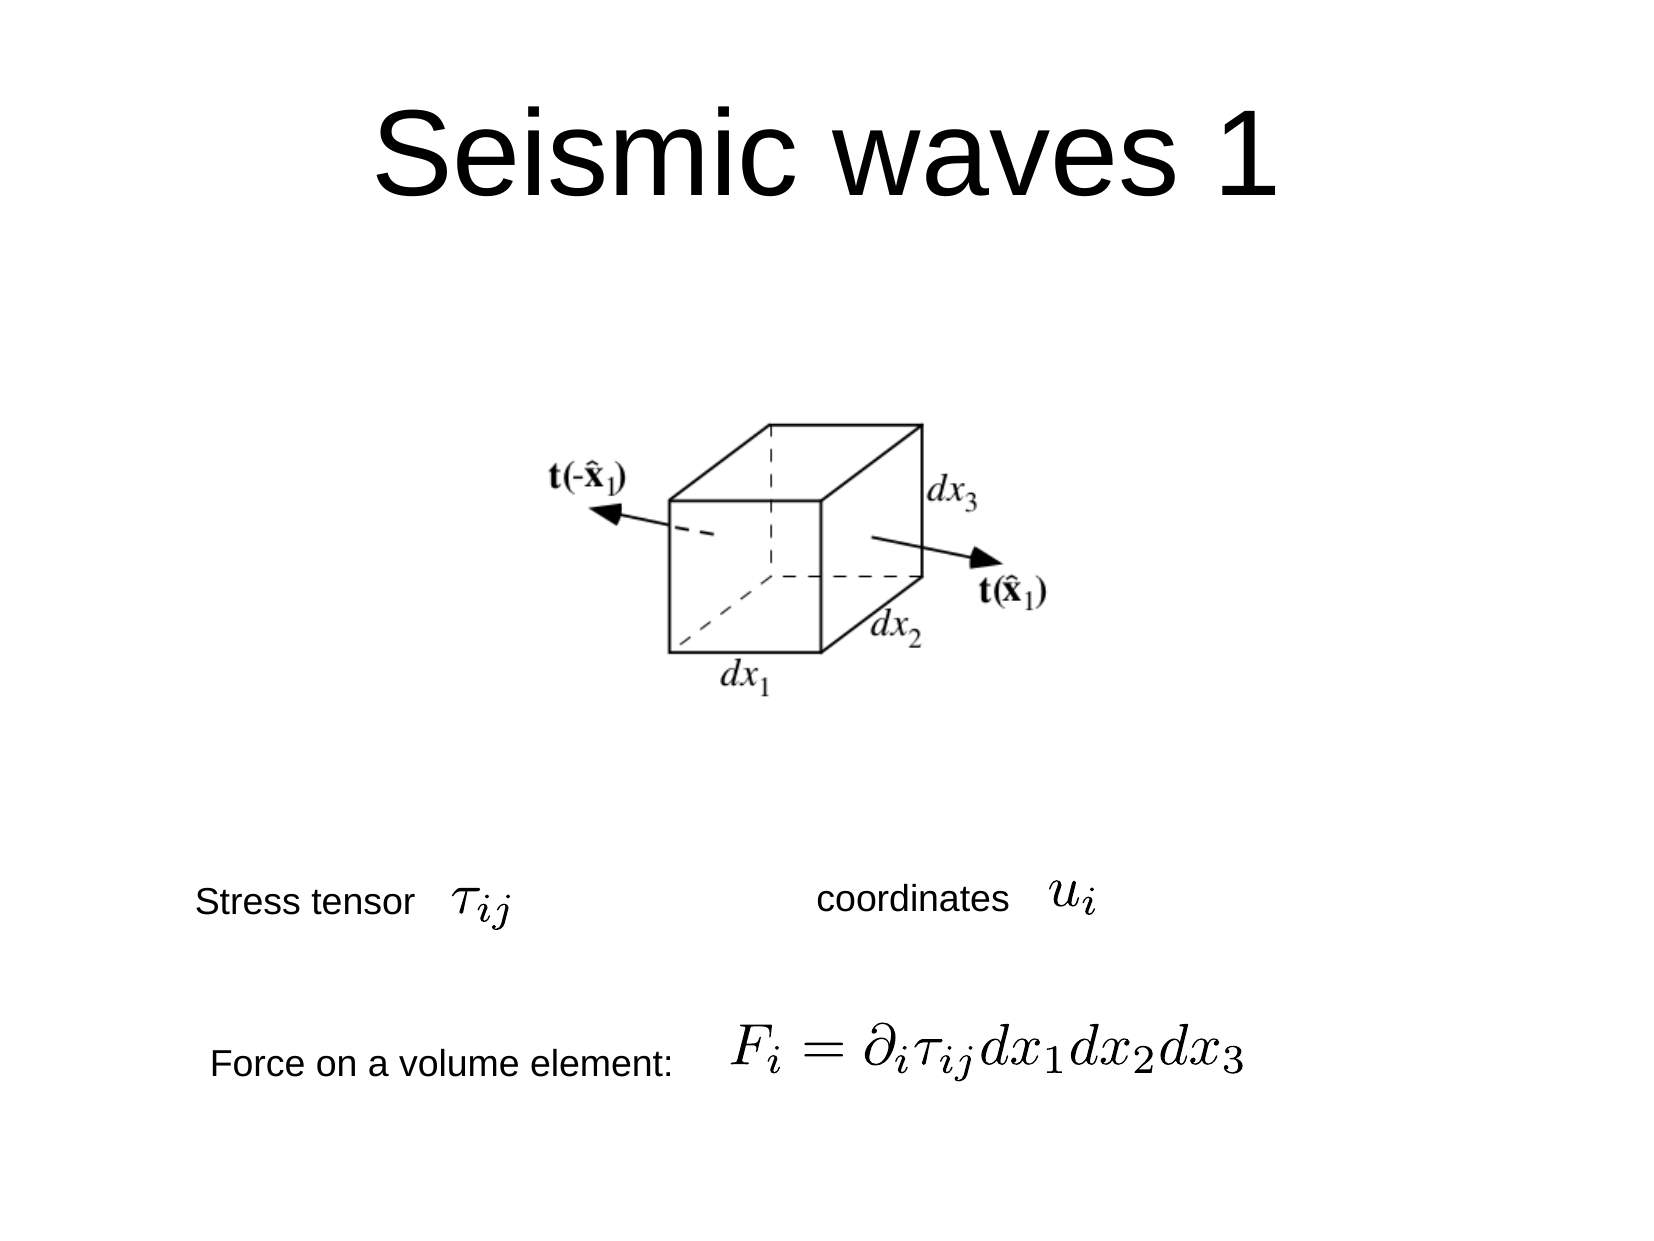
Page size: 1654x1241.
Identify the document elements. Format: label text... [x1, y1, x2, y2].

text_box coordinates [801, 870, 1036, 942]
title Seismic waves 1 [82, 49, 1571, 257]
text_box Force on a volume element: [195, 1035, 689, 1092]
text_box [1049, 880, 1096, 916]
text_box [451, 887, 511, 931]
picture [525, 399, 1071, 721]
text_box [730, 1022, 1243, 1082]
text_box Stress tensor [180, 873, 441, 931]
